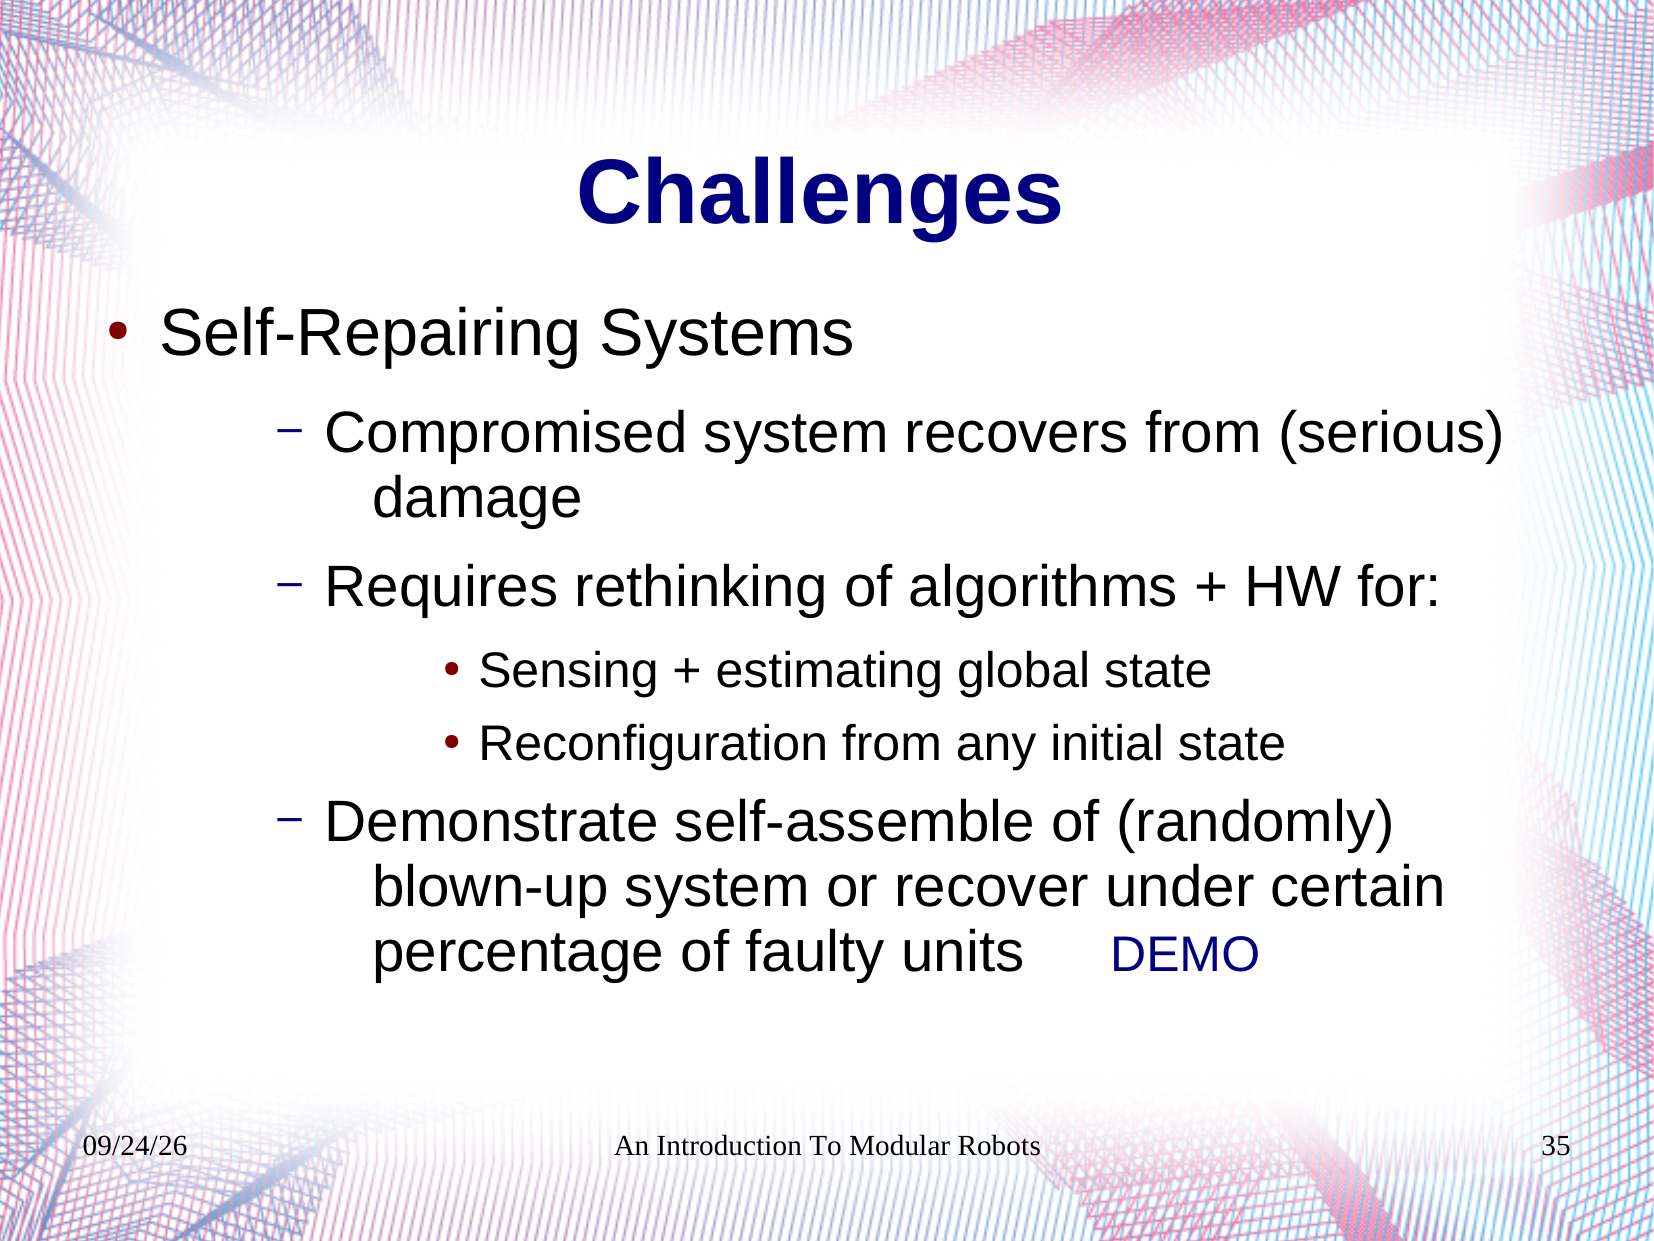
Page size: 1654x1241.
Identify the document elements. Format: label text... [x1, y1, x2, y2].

list Self-Repairing Systems Compromised system recovers from (serious) damage Requires rethinking of algorithms + HW for: Sensing + estimating global state Reconfiguration from any initial state Demonstrate self-assemble of (randomly) blown-up system or recover under certain percentage of faulty units DEMO [88, 295, 1577, 1114]
picture [0, 0, 1654, 1241]
title Challenges [76, 88, 1565, 296]
